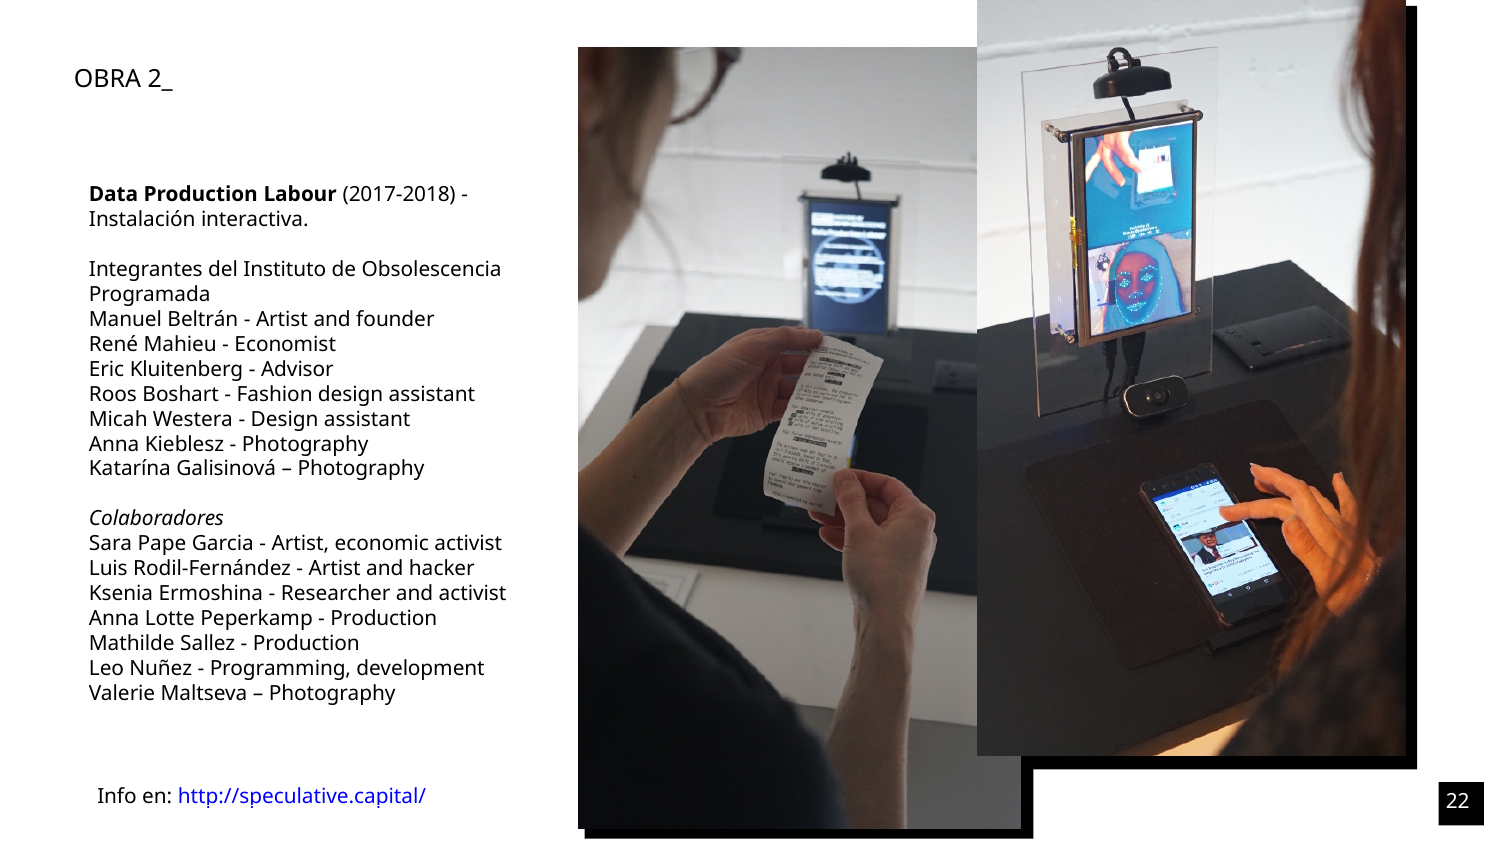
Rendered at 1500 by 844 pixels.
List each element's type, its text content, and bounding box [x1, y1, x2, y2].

text_box [815, 5, 1418, 839]
text_box OBRA 2_ [59, 47, 465, 99]
text_box <number> [1394, 769, 1484, 834]
text_box Data Production Labour (2017-2018) -Instalación interactiva. Integrantes del Instituto de Obsolescencia Programada Manuel Beltrán - Artist and founder René Mahieu - Economist Eric Kluitenberg - Advisor Roos Boshart - Fashion design assistant Micah Westera - Design assistant Anna Kieblesz - Photography Katarína Galisinová – Photography Colaboradores Sara Pape Garcia - Artist, economic activist Luis Rodil-Fernández - Artist and hacker Ksenia Ermoshina - Researcher and activist Anna Lotte Peperkamp - Production Mathilde Sallez - Production Leo Nuñez - Programming, development Valerie Maltseva – Photography [74, 165, 532, 767]
text_box Info en: http://speculative.capital/ [82, 732, 815, 839]
picture [578, 0, 1406, 829]
